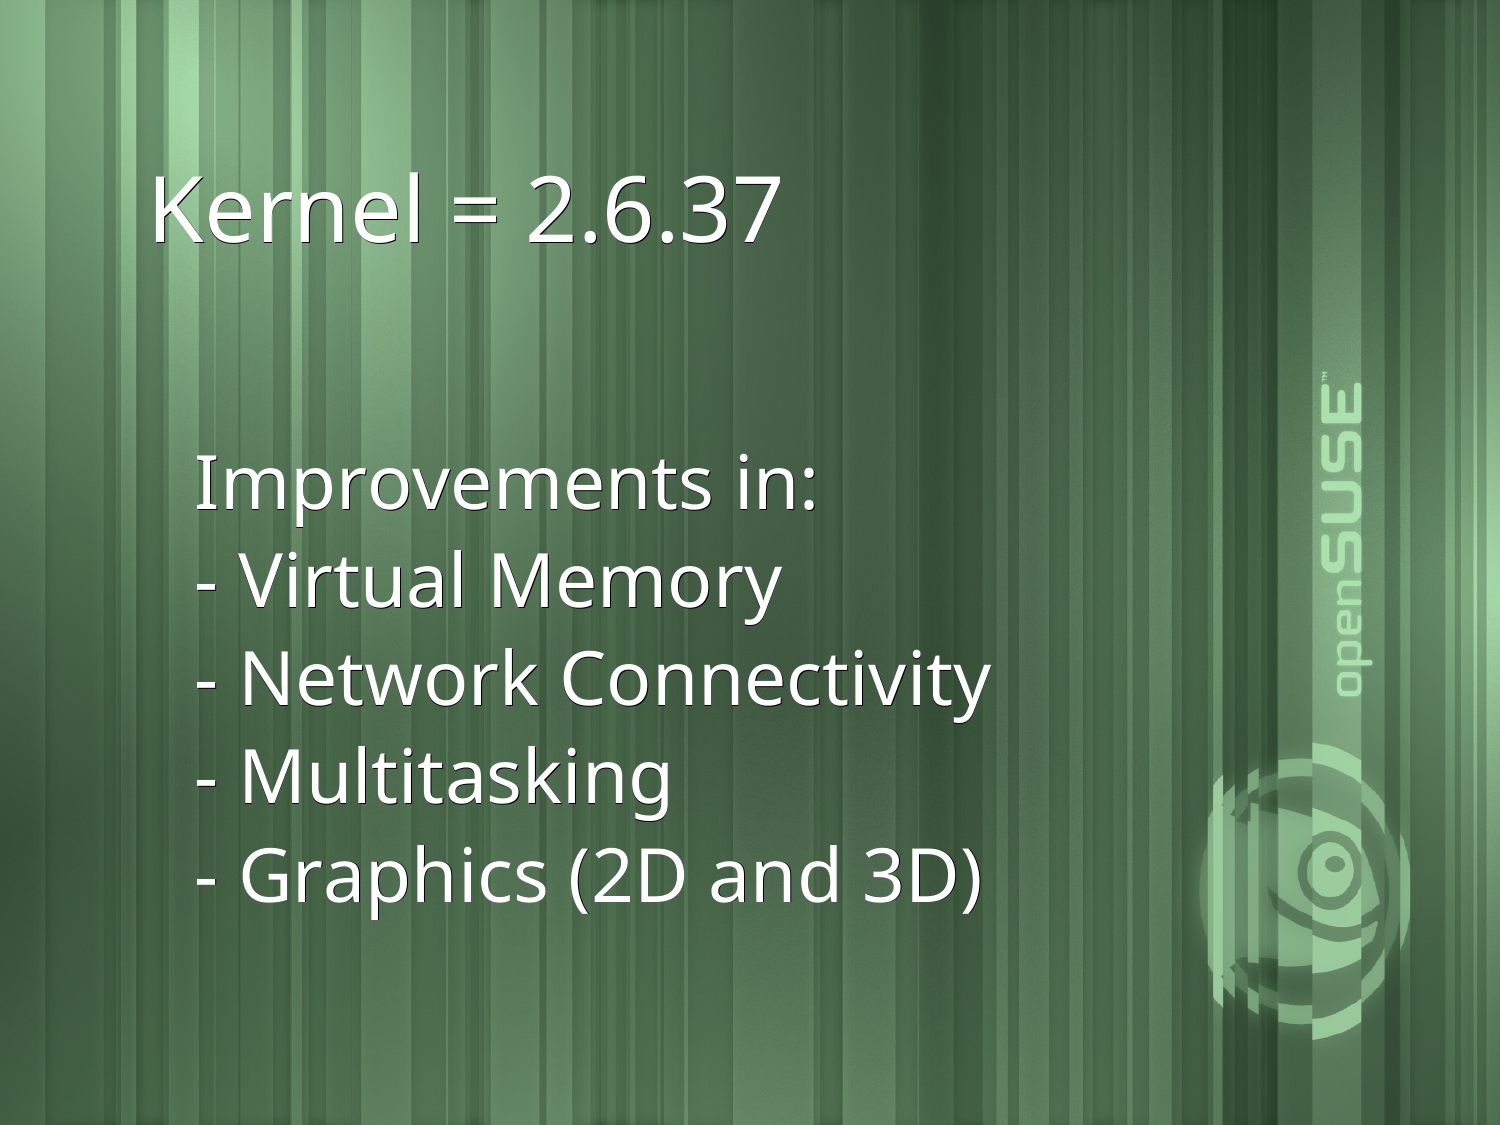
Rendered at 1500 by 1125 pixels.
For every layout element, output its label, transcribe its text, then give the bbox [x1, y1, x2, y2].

picture [0, 0, 1500, 1125]
title Kernel = 2.6.37 [147, 118, 1361, 296]
title Improvements in: - Virtual Memory - Network Connectivity - Multitasking - Graphics (2D and 3D) [175, 421, 1388, 1034]
